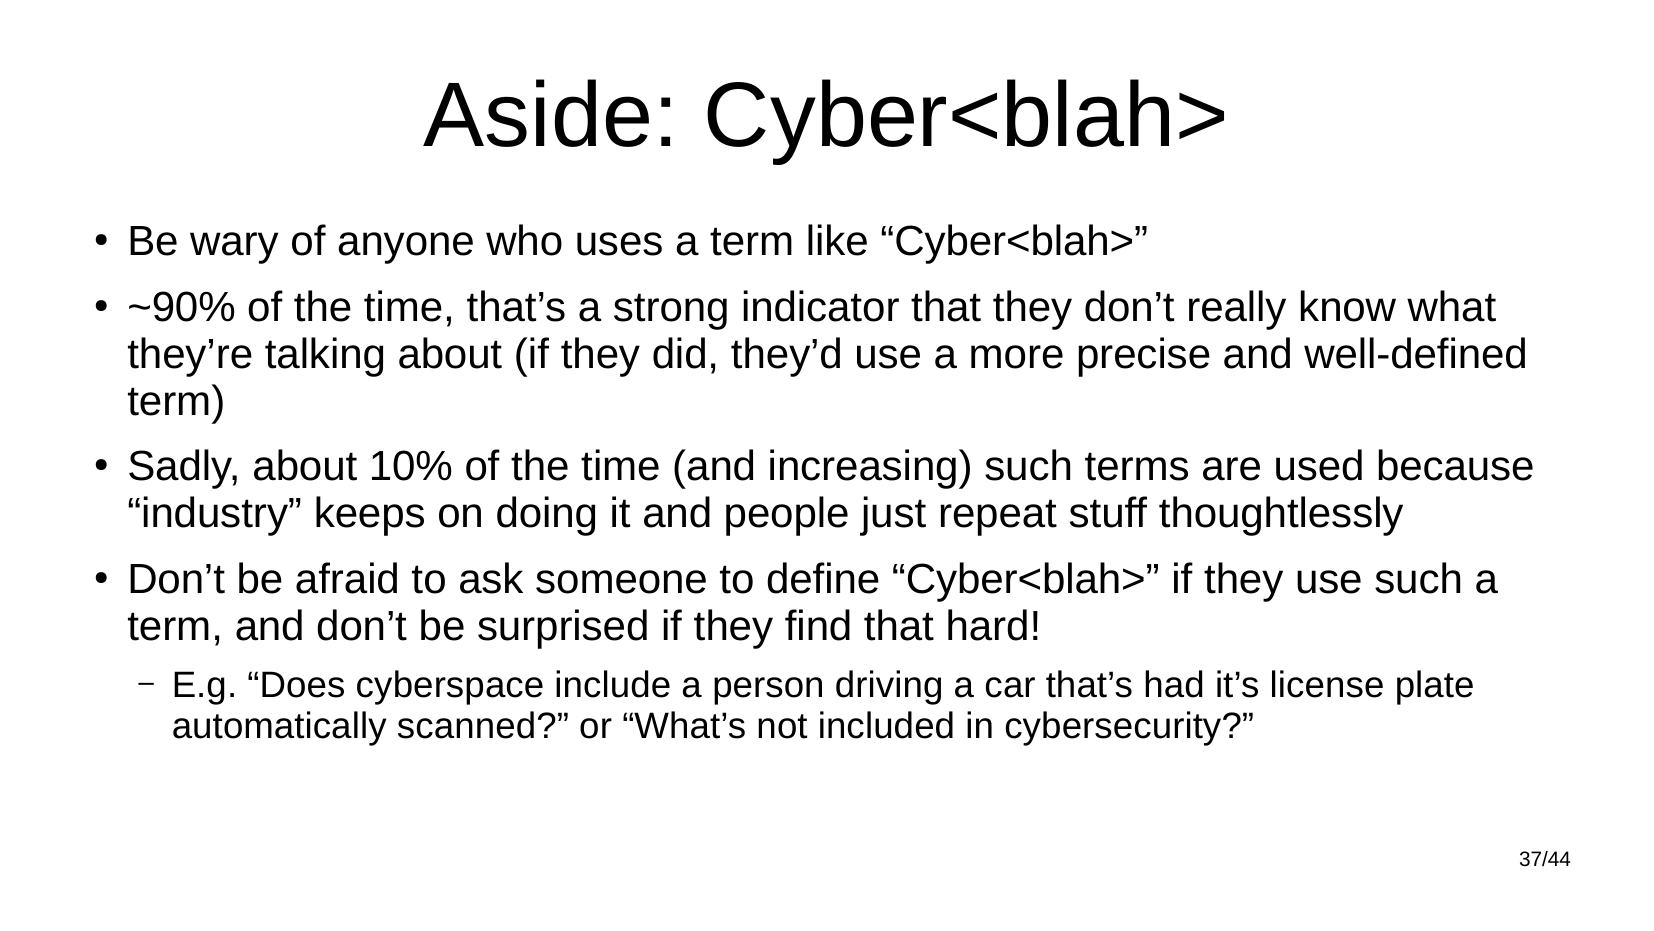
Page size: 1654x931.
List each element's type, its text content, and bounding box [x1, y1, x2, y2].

title Aside: Cyber<blah> [82, 37, 1571, 193]
list Be wary of anyone who uses a term like “Cyber<blah>” ~90% of the time, that’s a strong indicator that they don’t really know what they’re talking about (if they did, they’d use a more precise and well-defined term) Sadly, about 10% of the time (and increasing) such terms are used because “industry” keeps on doing it and people just repeat stuff thoughtlessly Don’t be afraid to ask someone to define “Cyber<blah>” if they use such a term, and don’t be surprised if they find that hard! E.g. “Does cyberspace include a person driving a car that’s had it’s license plate automatically scanned?” or “What’s not included in cybersecurity?” [82, 217, 1571, 758]
